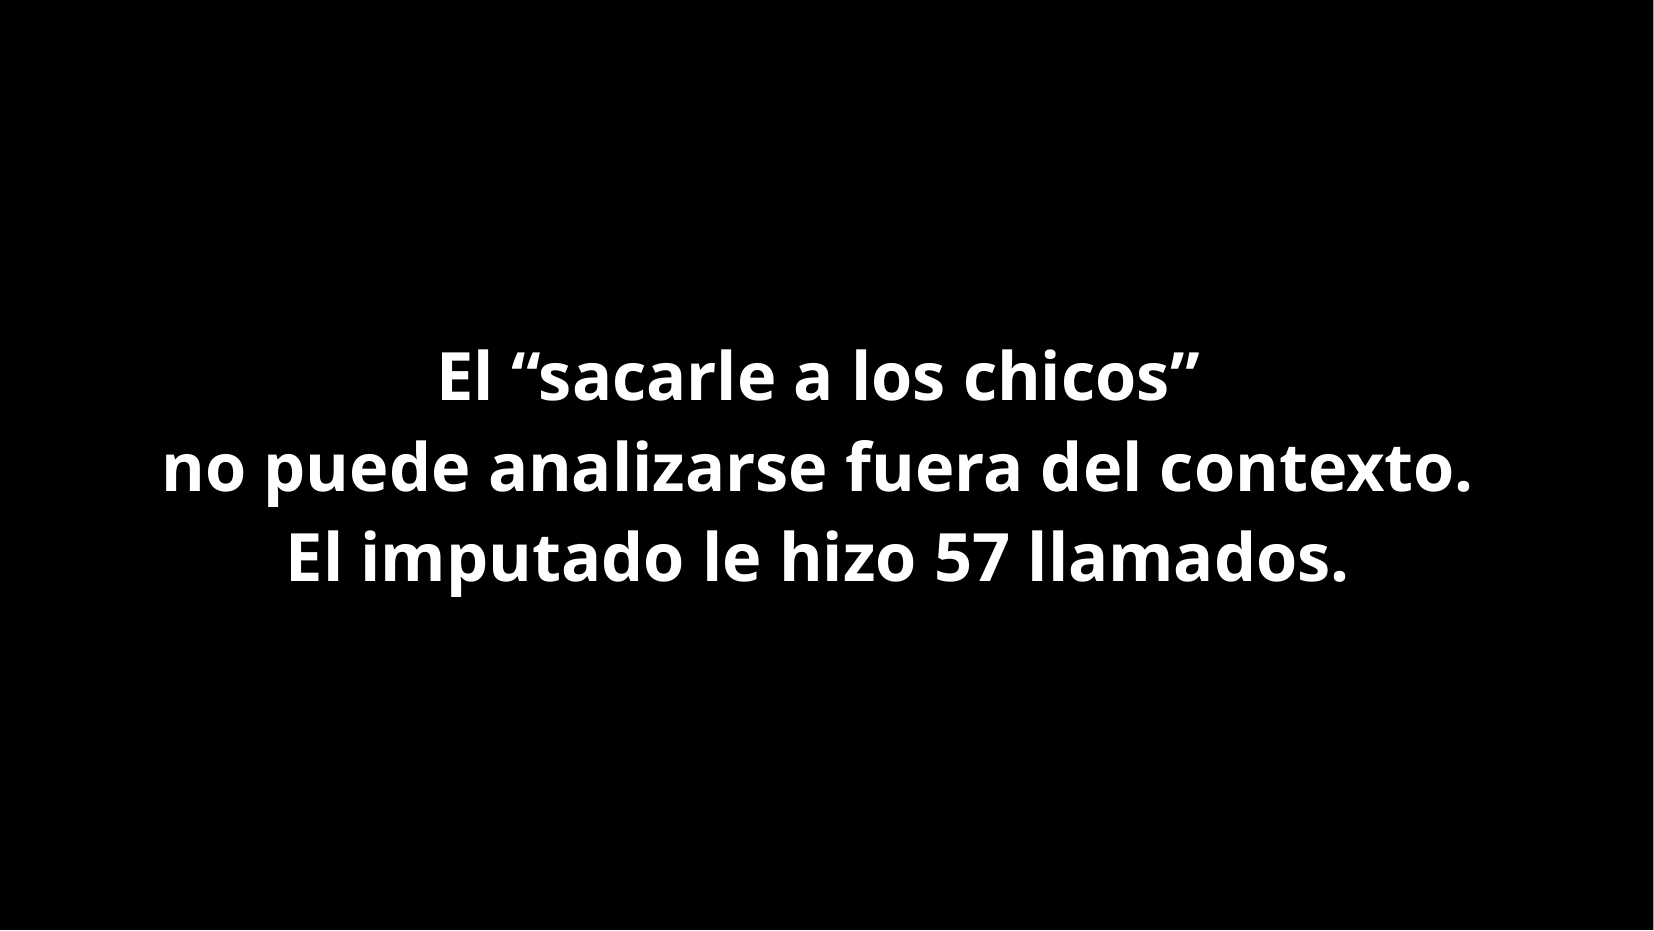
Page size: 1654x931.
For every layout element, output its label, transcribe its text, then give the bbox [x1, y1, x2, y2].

subtitle El “sacarle a los chicos” no puede analizarse fuera del contexto. El imputado le hizo 57 llamados. [82, 105, 1571, 826]
